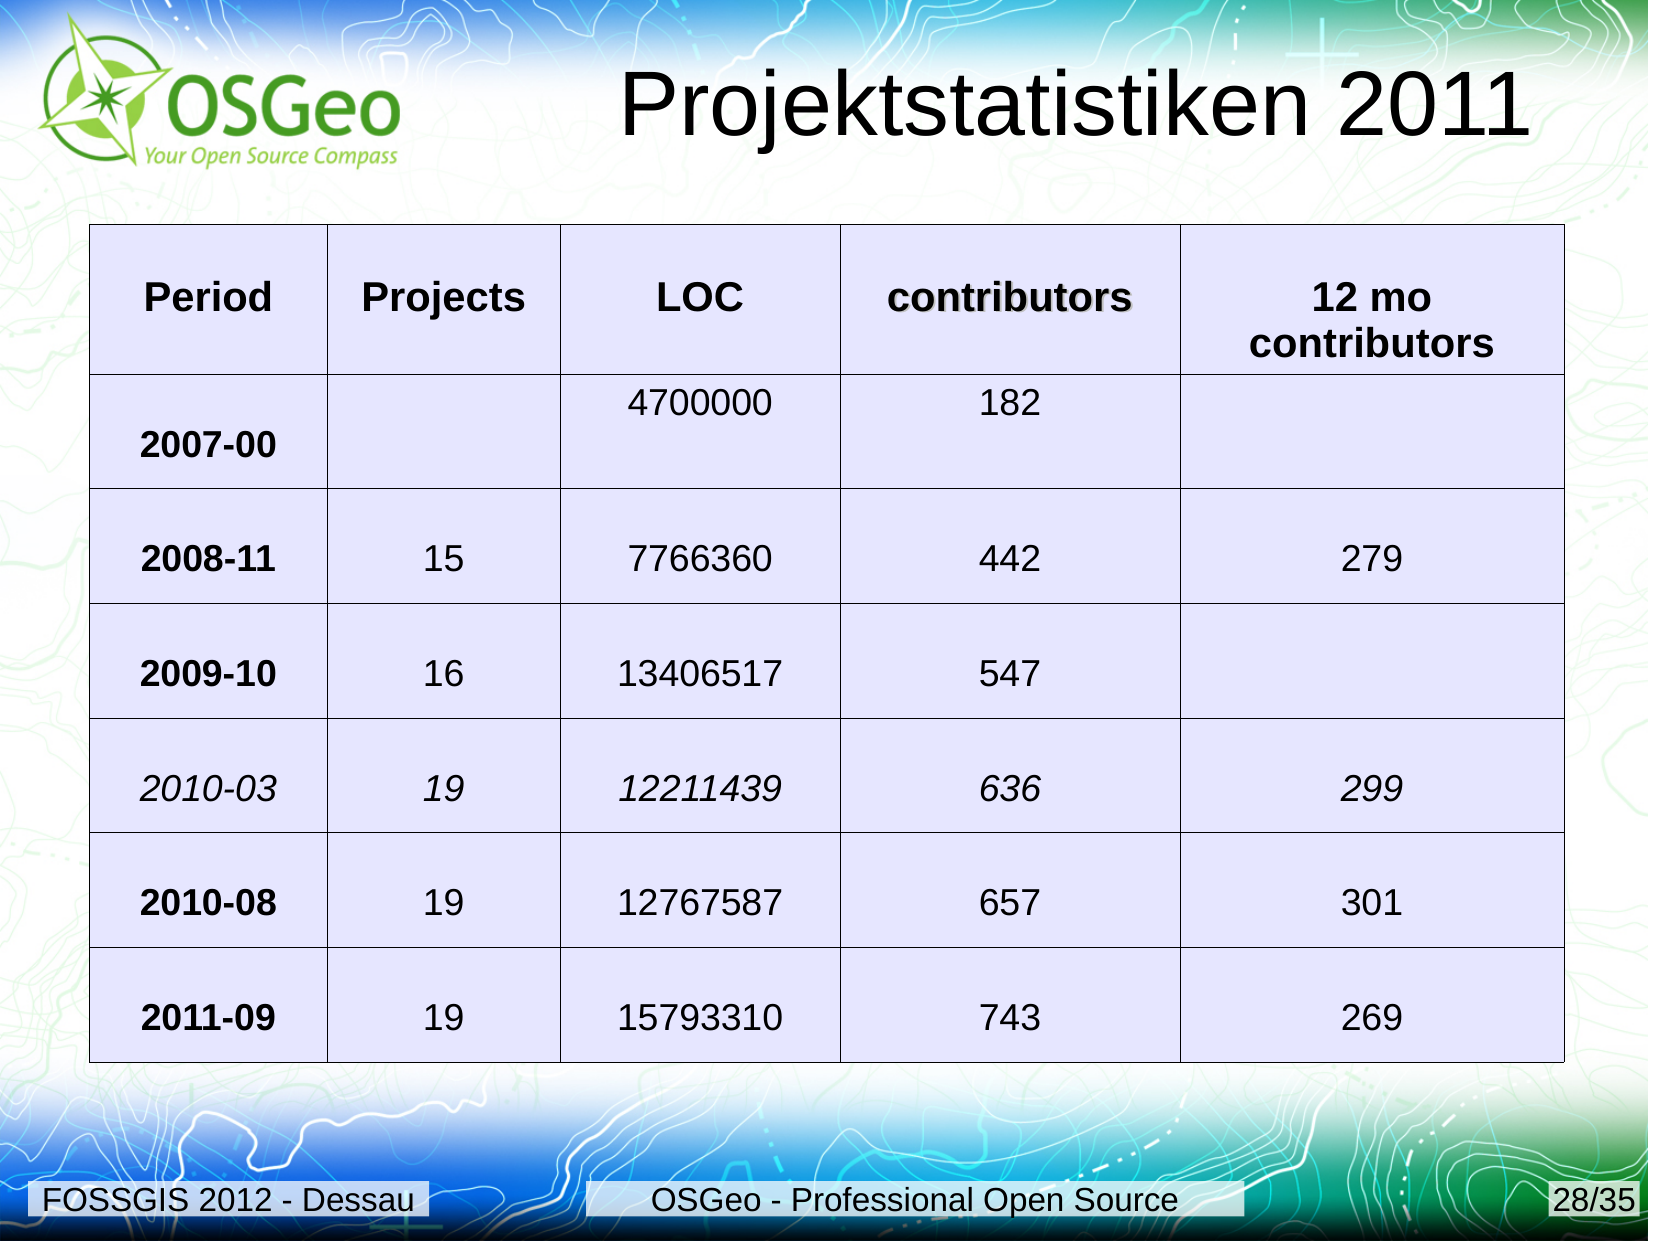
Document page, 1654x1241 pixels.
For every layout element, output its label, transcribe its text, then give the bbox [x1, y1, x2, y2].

table_cell 299 [1181, 719, 1564, 832]
table_cell 743 [841, 948, 1180, 1062]
table_cell 15793310 [561, 948, 840, 1062]
table_header Period [90, 225, 327, 374]
table_cell 19 [328, 719, 560, 832]
table_cell 13406517 [561, 604, 840, 718]
table_header contributors [841, 225, 1180, 374]
table_header Projects [328, 225, 560, 374]
table_cell 7766360 [561, 489, 840, 603]
table_cell 2007-00 [90, 375, 327, 488]
table_cell 4700000 [561, 375, 840, 488]
table_cell 2010-03 [90, 719, 327, 832]
table_header LOC [561, 225, 840, 374]
table_cell 12211439 [561, 719, 840, 832]
table_cell 269 [1181, 948, 1564, 1062]
picture [0, 0, 1648, 1241]
table_cell 16 [328, 604, 560, 718]
table_cell [1181, 375, 1564, 488]
table_header 12 mo contributors [1181, 225, 1564, 374]
table_cell 2011-09 [90, 948, 327, 1062]
table_cell 2008-11 [90, 489, 327, 603]
table_cell 2010-08 [90, 833, 327, 947]
table_cell 279 [1181, 489, 1564, 603]
table_cell 15 [328, 489, 560, 603]
table_cell 19 [328, 948, 560, 1062]
table_cell 12767587 [561, 833, 840, 947]
table_cell 182 [841, 375, 1180, 488]
table_cell [328, 375, 560, 488]
table_cell 301 [1181, 833, 1564, 947]
title Projektstatistiken 2011 [58, 29, 1536, 178]
table_cell 19 [328, 833, 560, 947]
table_cell 2009-10 [90, 604, 327, 718]
table_cell 547 [841, 604, 1180, 718]
table_cell 636 [841, 719, 1180, 832]
table_cell 442 [841, 489, 1180, 603]
table_cell 657 [841, 833, 1180, 947]
table_cell [1181, 604, 1564, 718]
